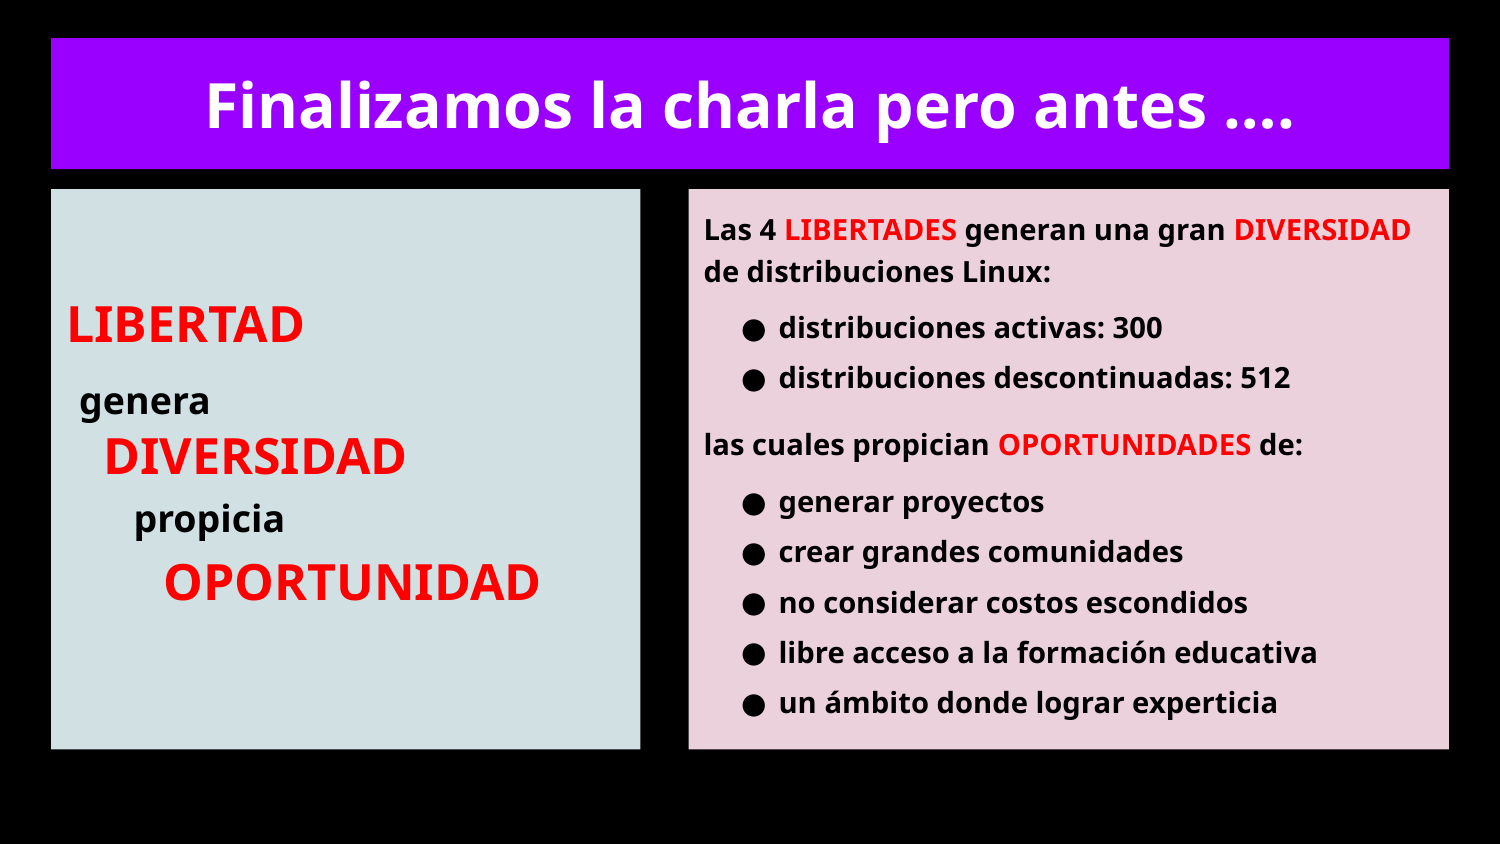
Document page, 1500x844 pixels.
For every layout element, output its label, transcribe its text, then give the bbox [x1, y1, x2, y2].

list LIBERTAD genera DIVERSIDAD propicia OPORTUNIDAD [51, 189, 641, 750]
title Finalizamos la charla pero antes …. [51, 38, 1449, 170]
list Las 4 LIBERTADES generan una gran DIVERSIDAD de distribuciones Linux: distribuciones activas: 300 distribuciones descontinuadas: 512 las cuales propician OPORTUNIDADES de: generar proyectos crear grandes comunidades no considerar costos escondidos libre acceso a la formación educativa un ámbito donde lograr experticia [688, 189, 1449, 750]
